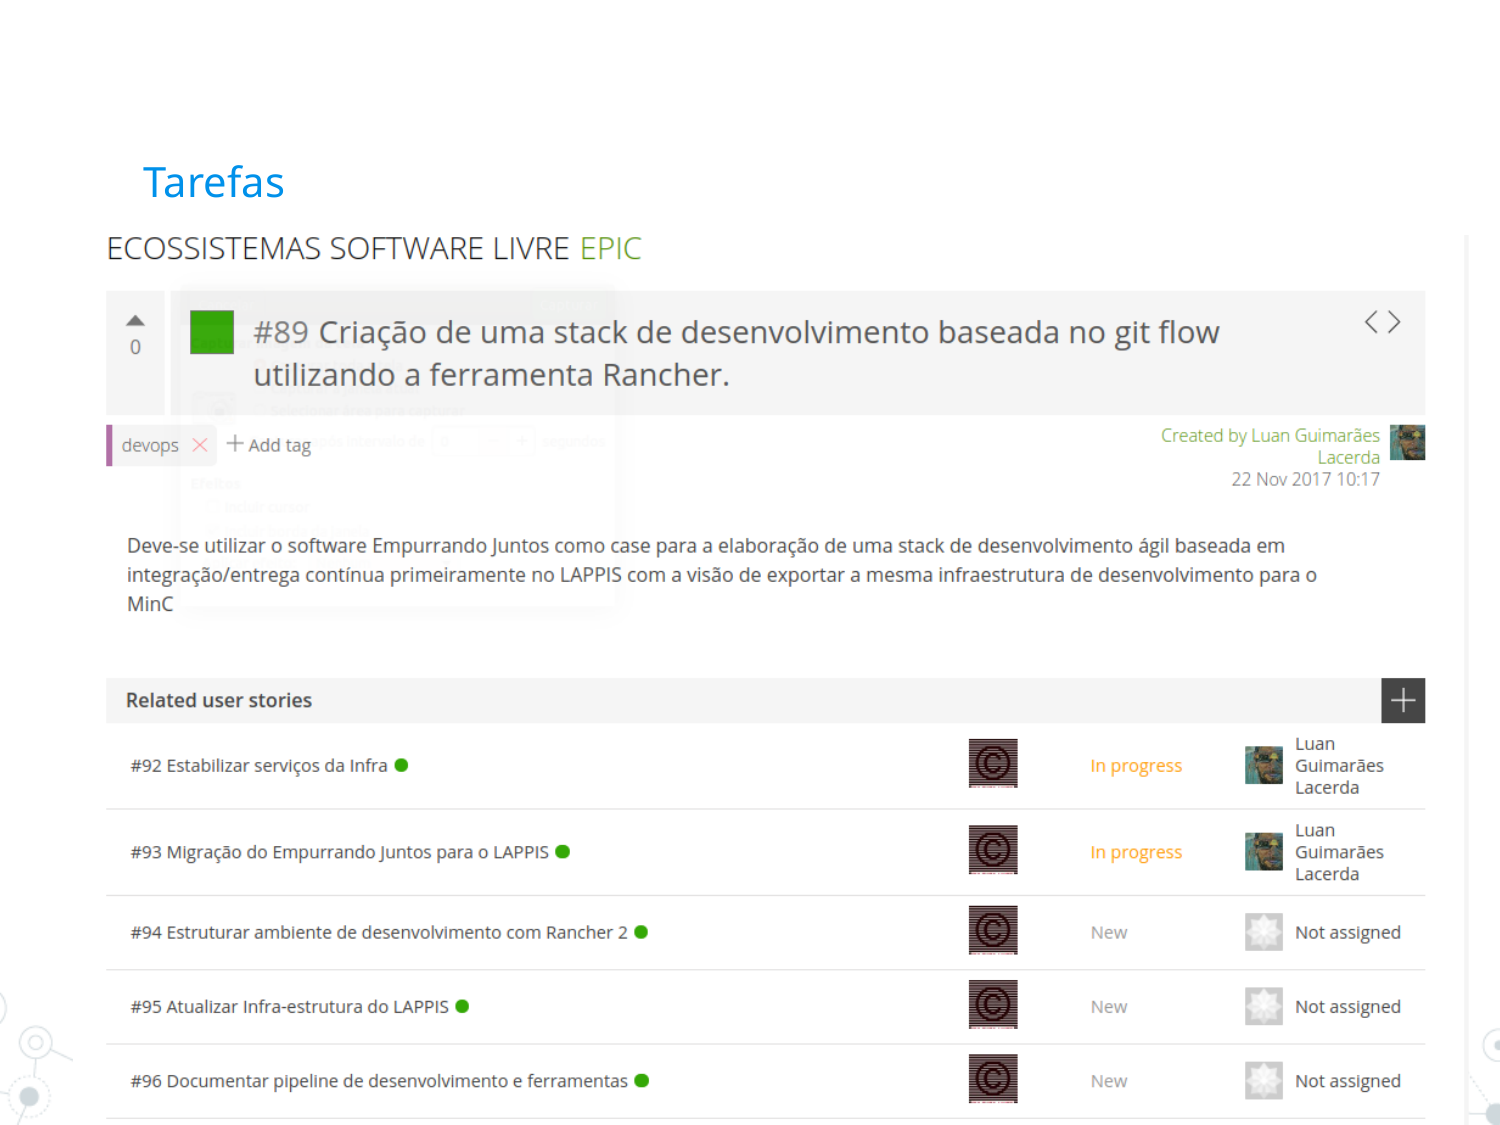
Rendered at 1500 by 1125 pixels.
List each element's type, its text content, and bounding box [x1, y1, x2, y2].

picture [0, 0, 1500, 1125]
title Tarefas [128, 67, 1372, 222]
